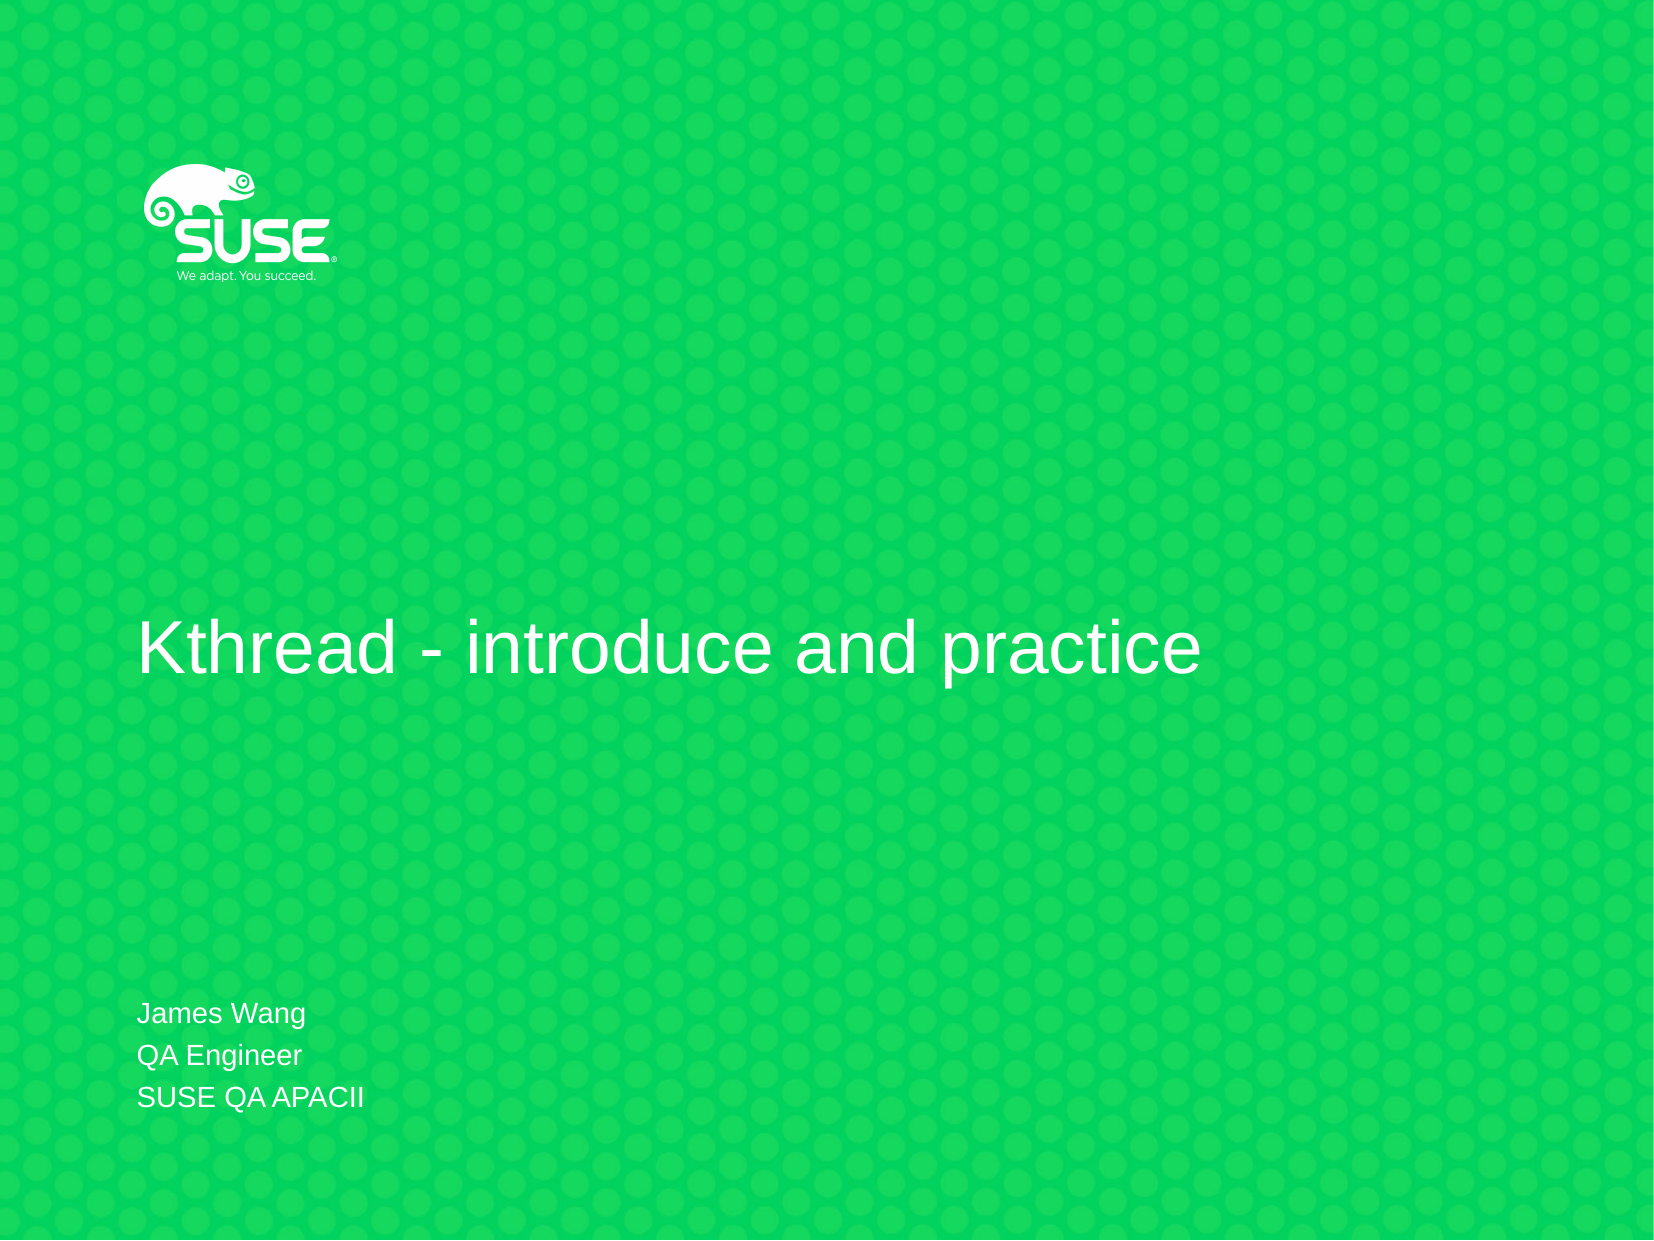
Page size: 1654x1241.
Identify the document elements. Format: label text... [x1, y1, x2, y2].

title Kthread - introduce and practice [121, 296, 1531, 691]
picture [0, 0, 1654, 1240]
subtitle James Wang QA Engineer SUSE QA APACII [121, 990, 879, 1233]
